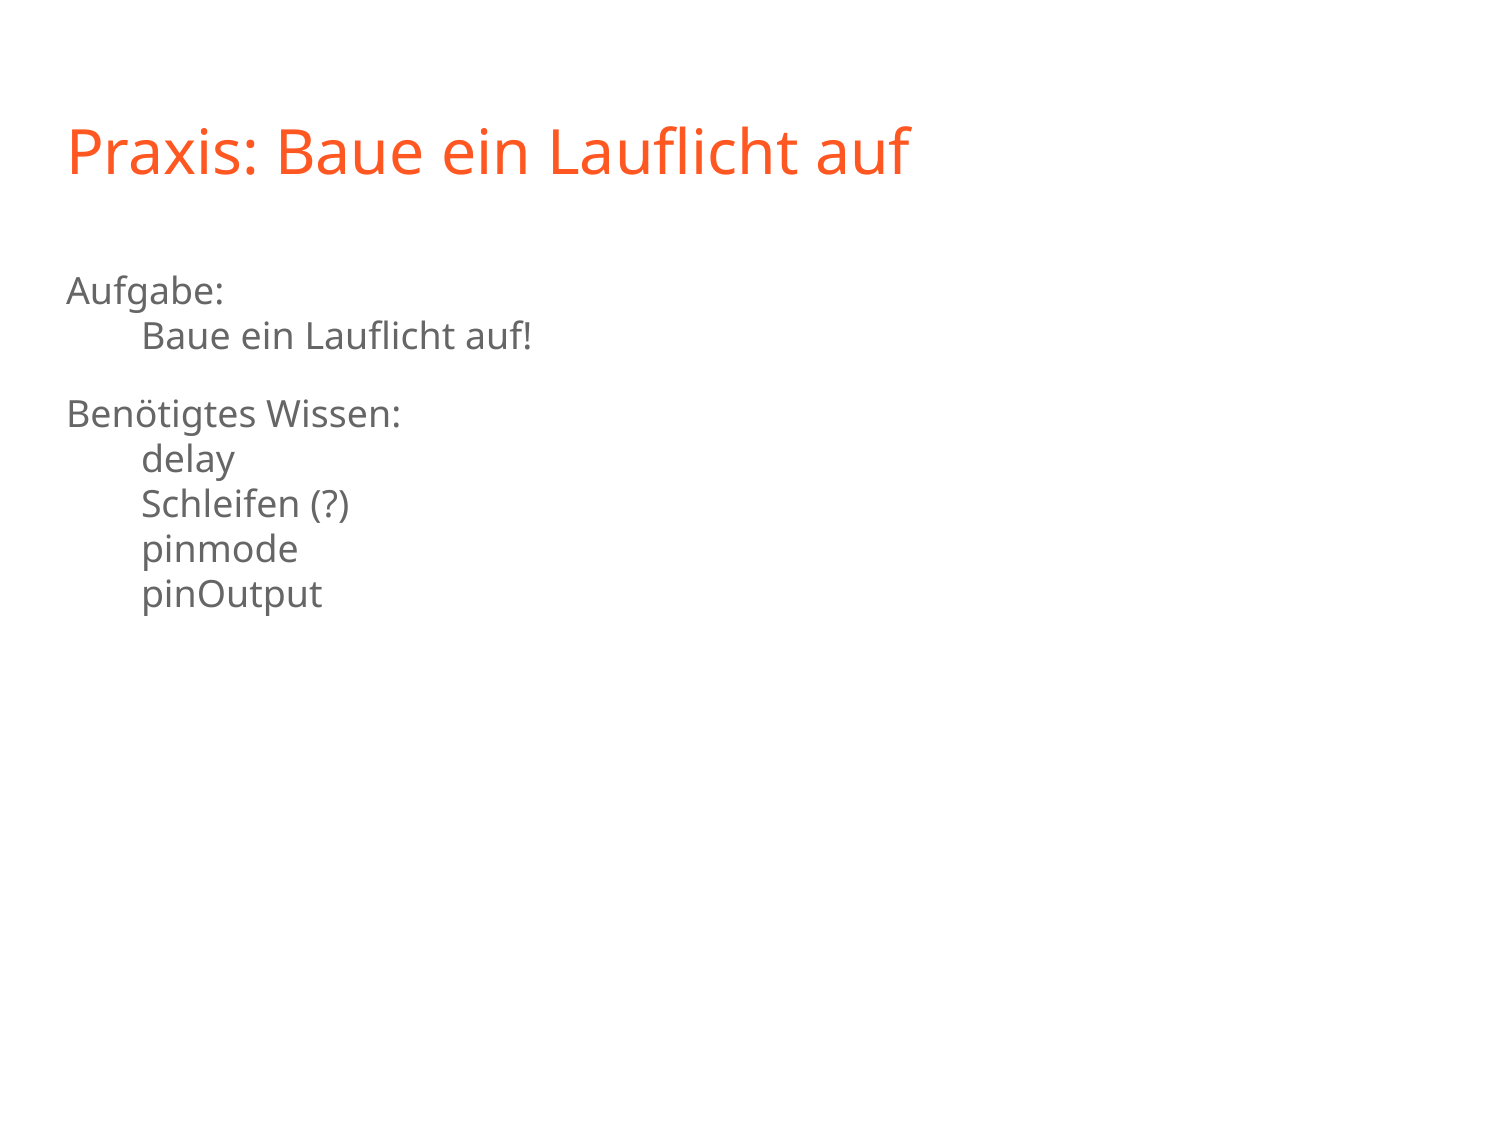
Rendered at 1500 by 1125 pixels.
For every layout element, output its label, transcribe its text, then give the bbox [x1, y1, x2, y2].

title Praxis: Baue ein Lauflicht auf [51, 97, 1449, 223]
list Aufgabe: Baue ein Lauflicht auf! Benötigtes Wissen: delay Schleifen (?) pinmode pinOutput [51, 252, 1449, 1000]
